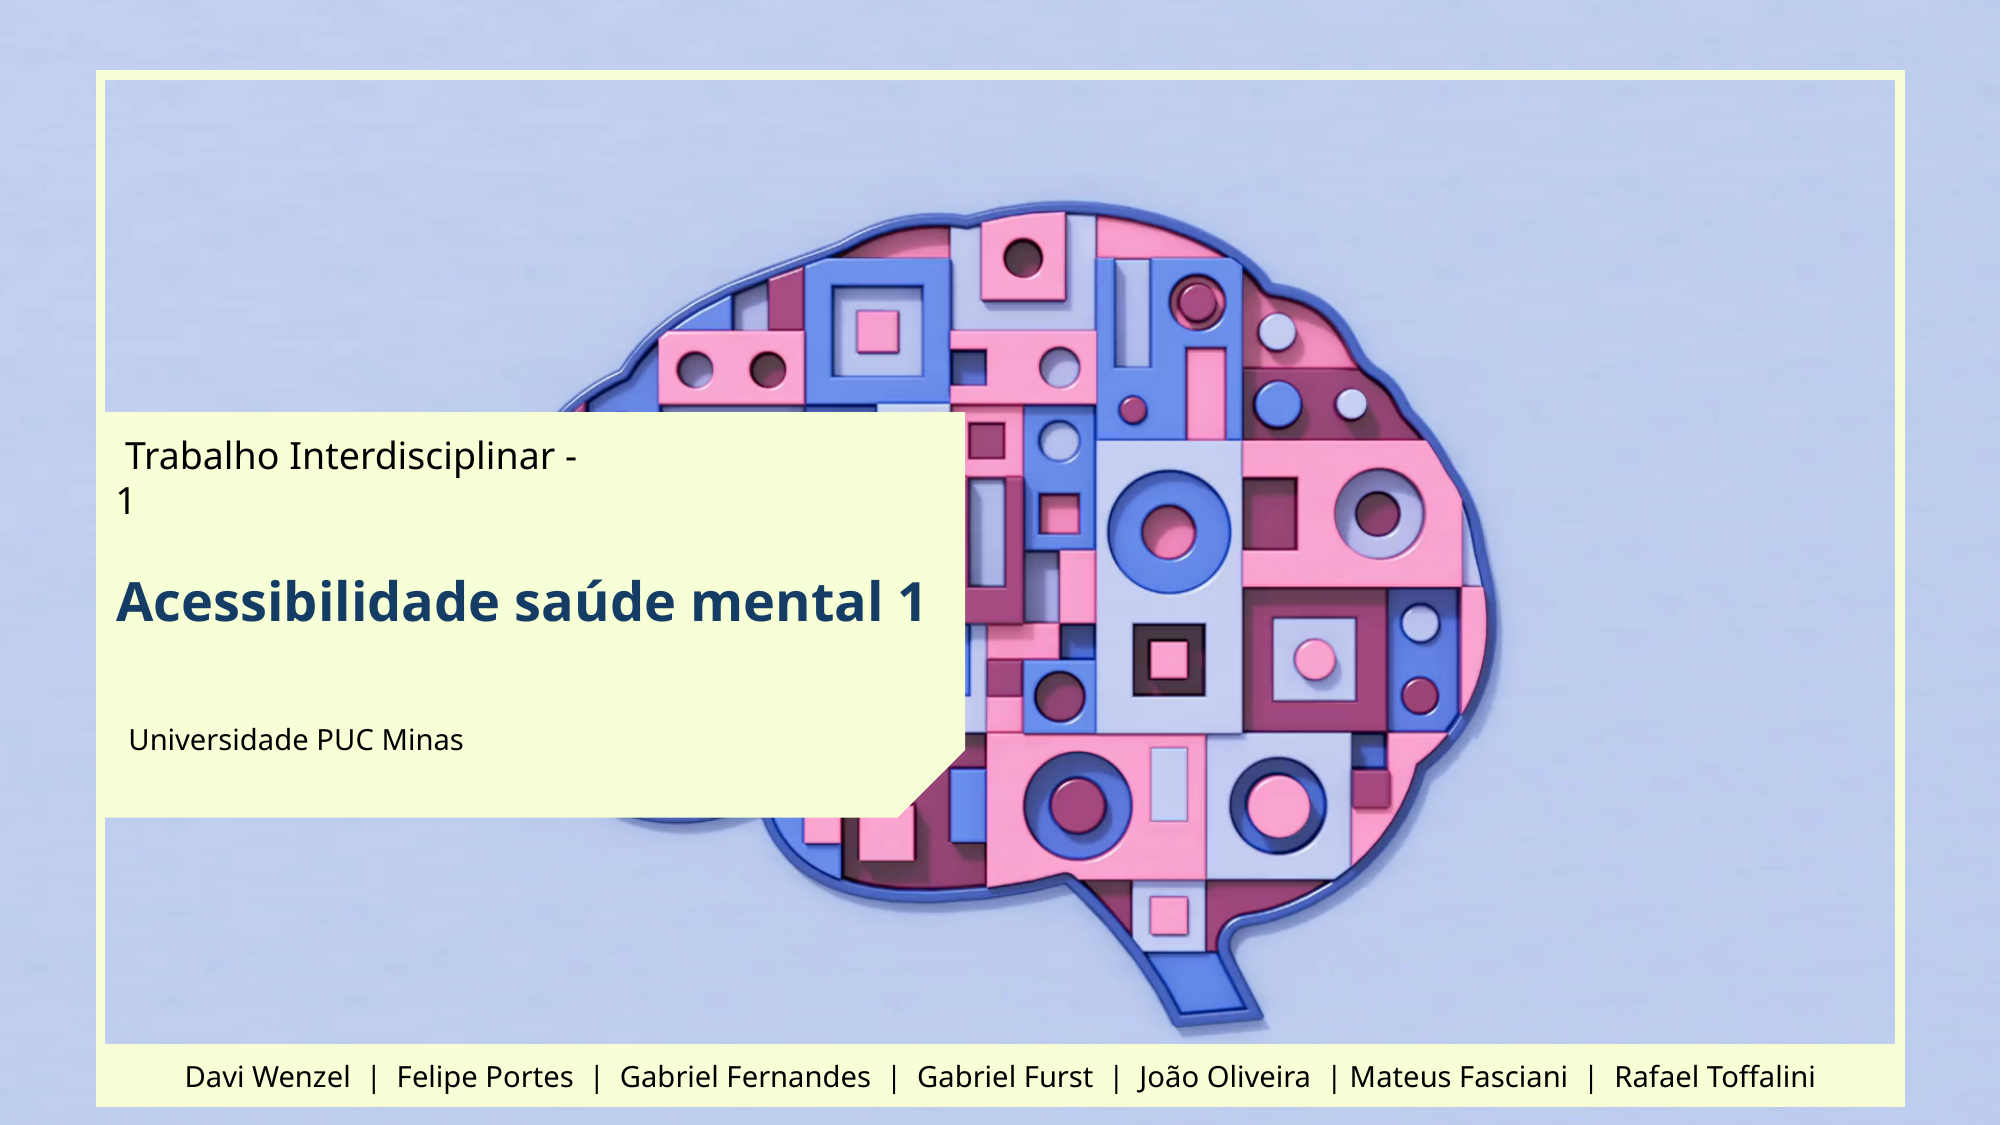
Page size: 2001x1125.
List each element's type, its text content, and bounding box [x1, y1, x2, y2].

text_box Trabalho Interdisciplinar - 1 [100, 424, 613, 485]
picture [0, 0, 2000, 1125]
text_box [99, 412, 966, 818]
text_box Davi Wenzel | Felipe Portes | Gabriel Fernandes | Gabriel Furst | João Oliveira | Mateus Fasciani | Rafael Toffalini [101, 1050, 1901, 1103]
text_box Acessibilidade saúde mental 1 [101, 560, 964, 641]
text_box Universidade PUC Minas [113, 713, 886, 764]
